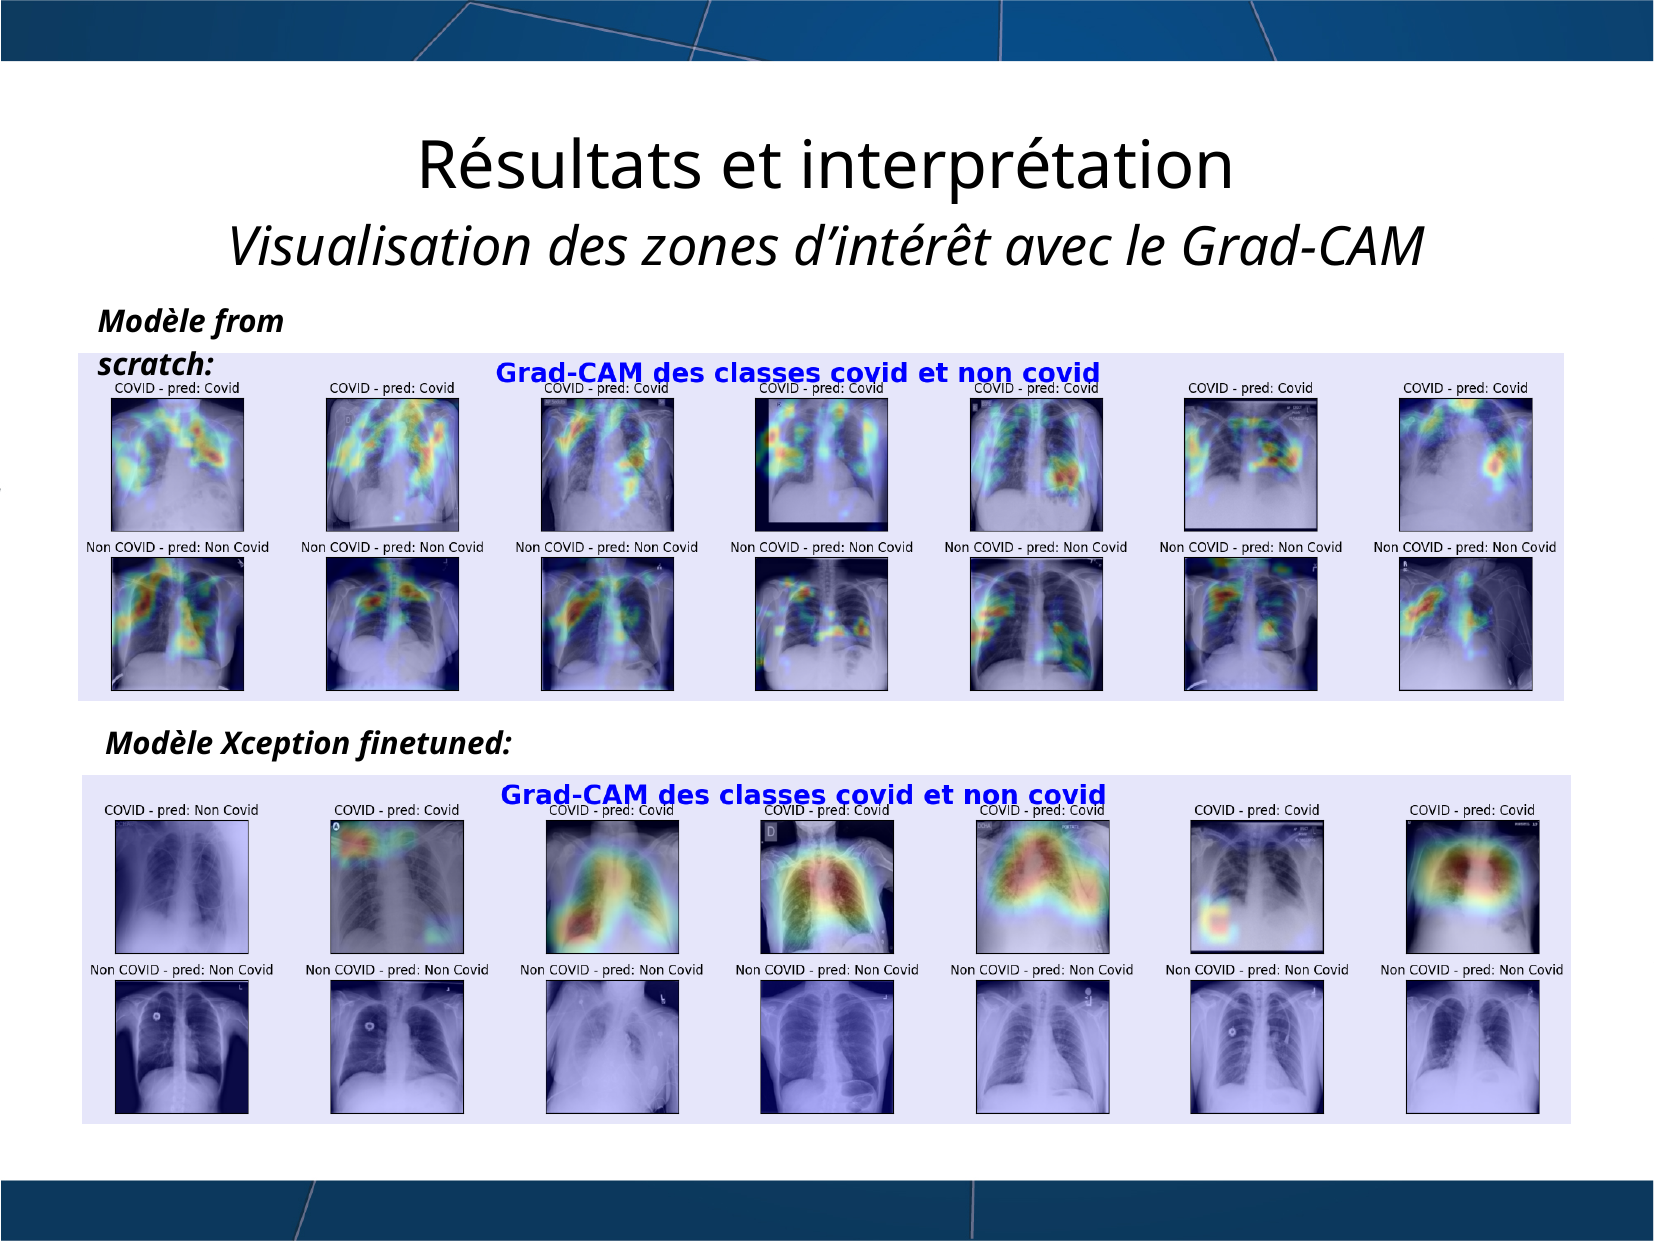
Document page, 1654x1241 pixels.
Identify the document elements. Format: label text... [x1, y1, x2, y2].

picture [0, 0, 1654, 1241]
title Résultats et interprétation Visualisation des zones d’intérêt avec le Grad-CAM [82, 95, 1571, 303]
text_box Modèle Xception finetuned: [90, 713, 537, 815]
text_box Modèle from scratch: [82, 292, 412, 393]
